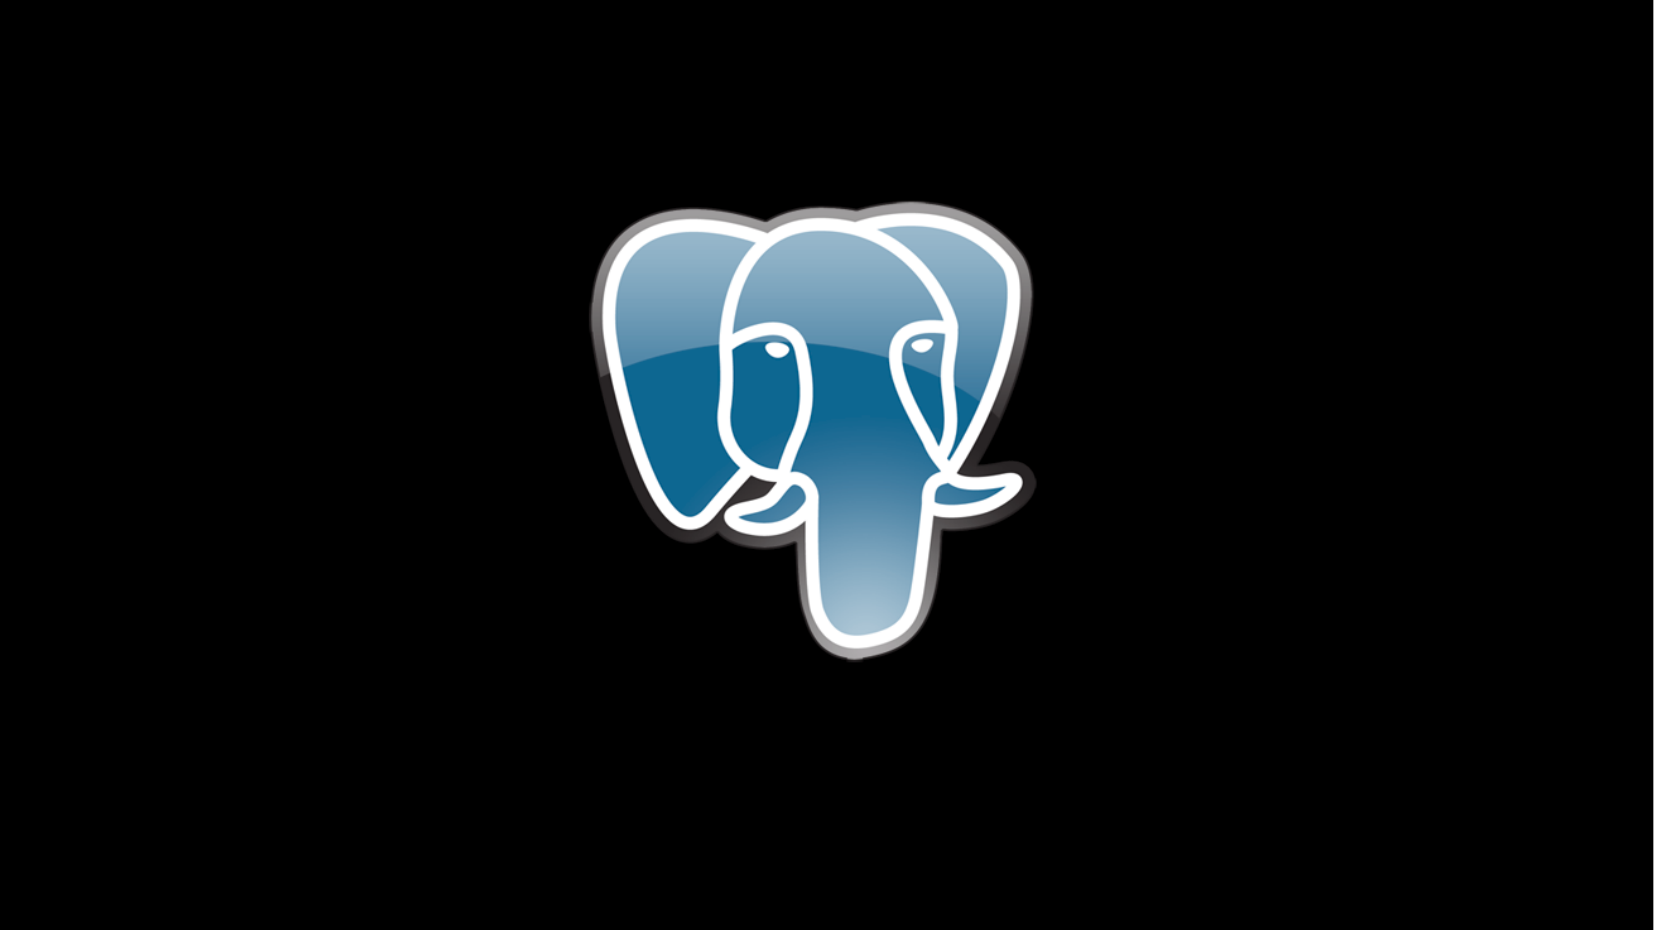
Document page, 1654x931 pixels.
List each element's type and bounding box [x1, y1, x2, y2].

picture [561, 179, 1066, 684]
